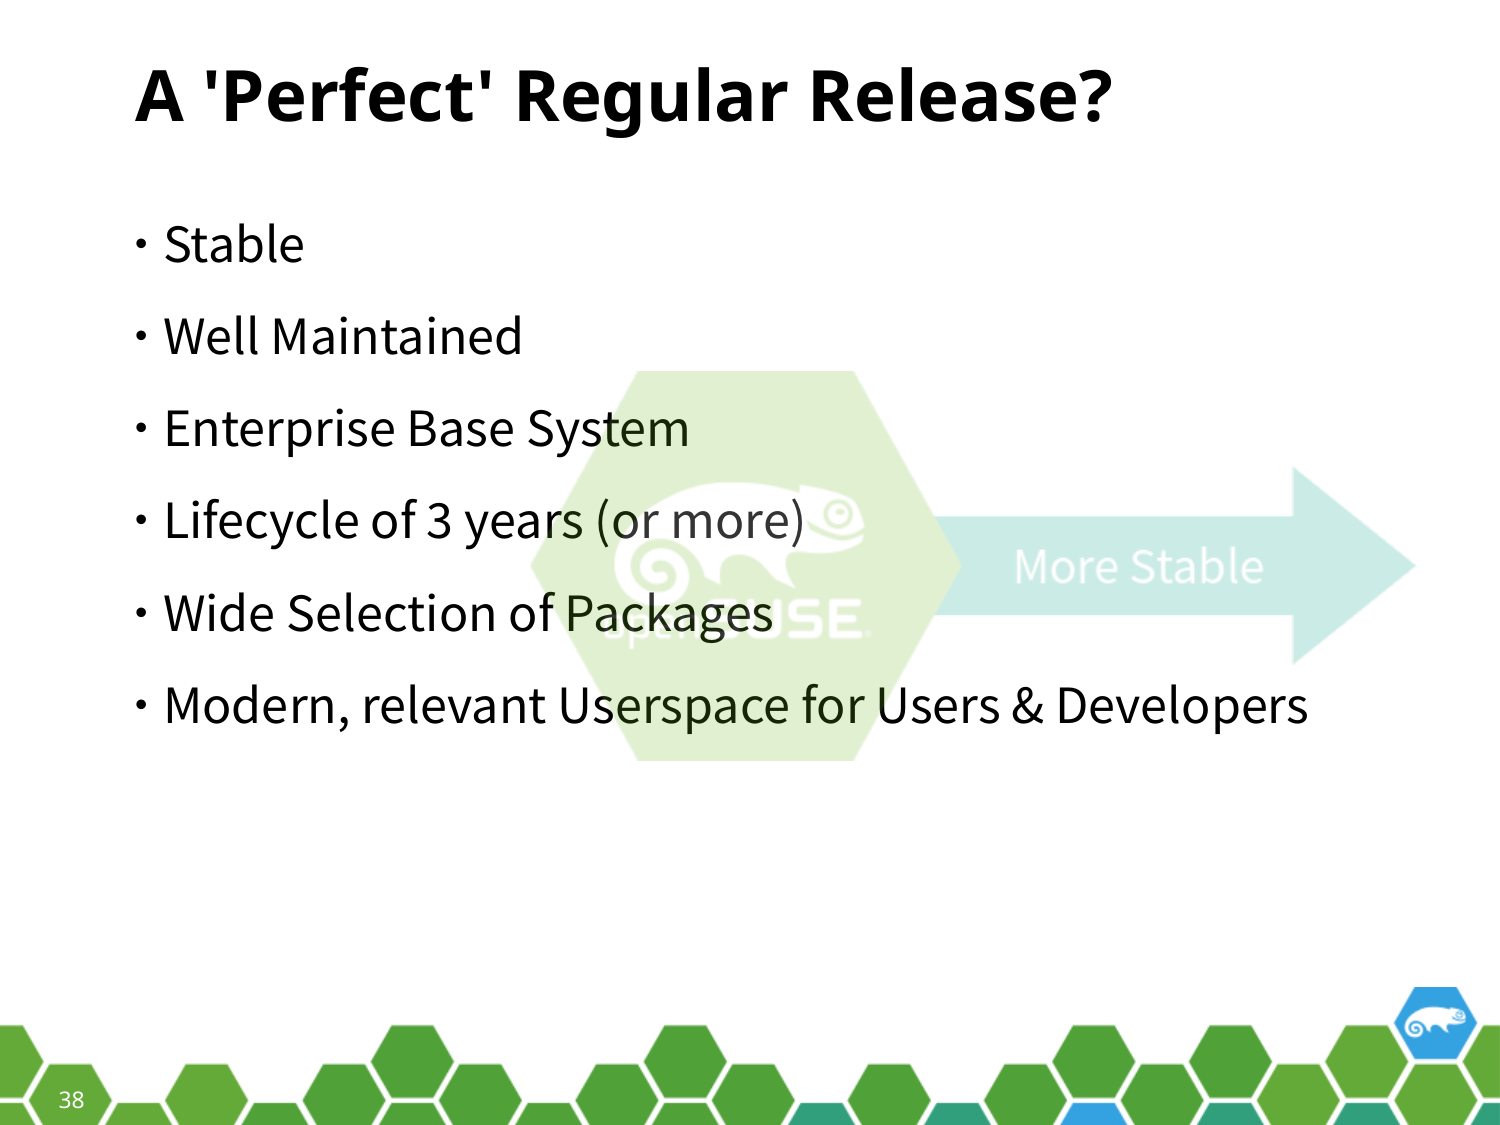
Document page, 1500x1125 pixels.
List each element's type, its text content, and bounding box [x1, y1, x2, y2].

picture [0, 987, 1500, 1125]
picture [530, 371, 1417, 761]
list Stable Well Maintained Enterprise Base System Lifecycle of 3 years (or more) Wide Selection of Packages Modern, relevant Userspace for Users & Developers [135, 208, 1372, 862]
title A 'Perfect' Regular Release? [135, 12, 1372, 175]
